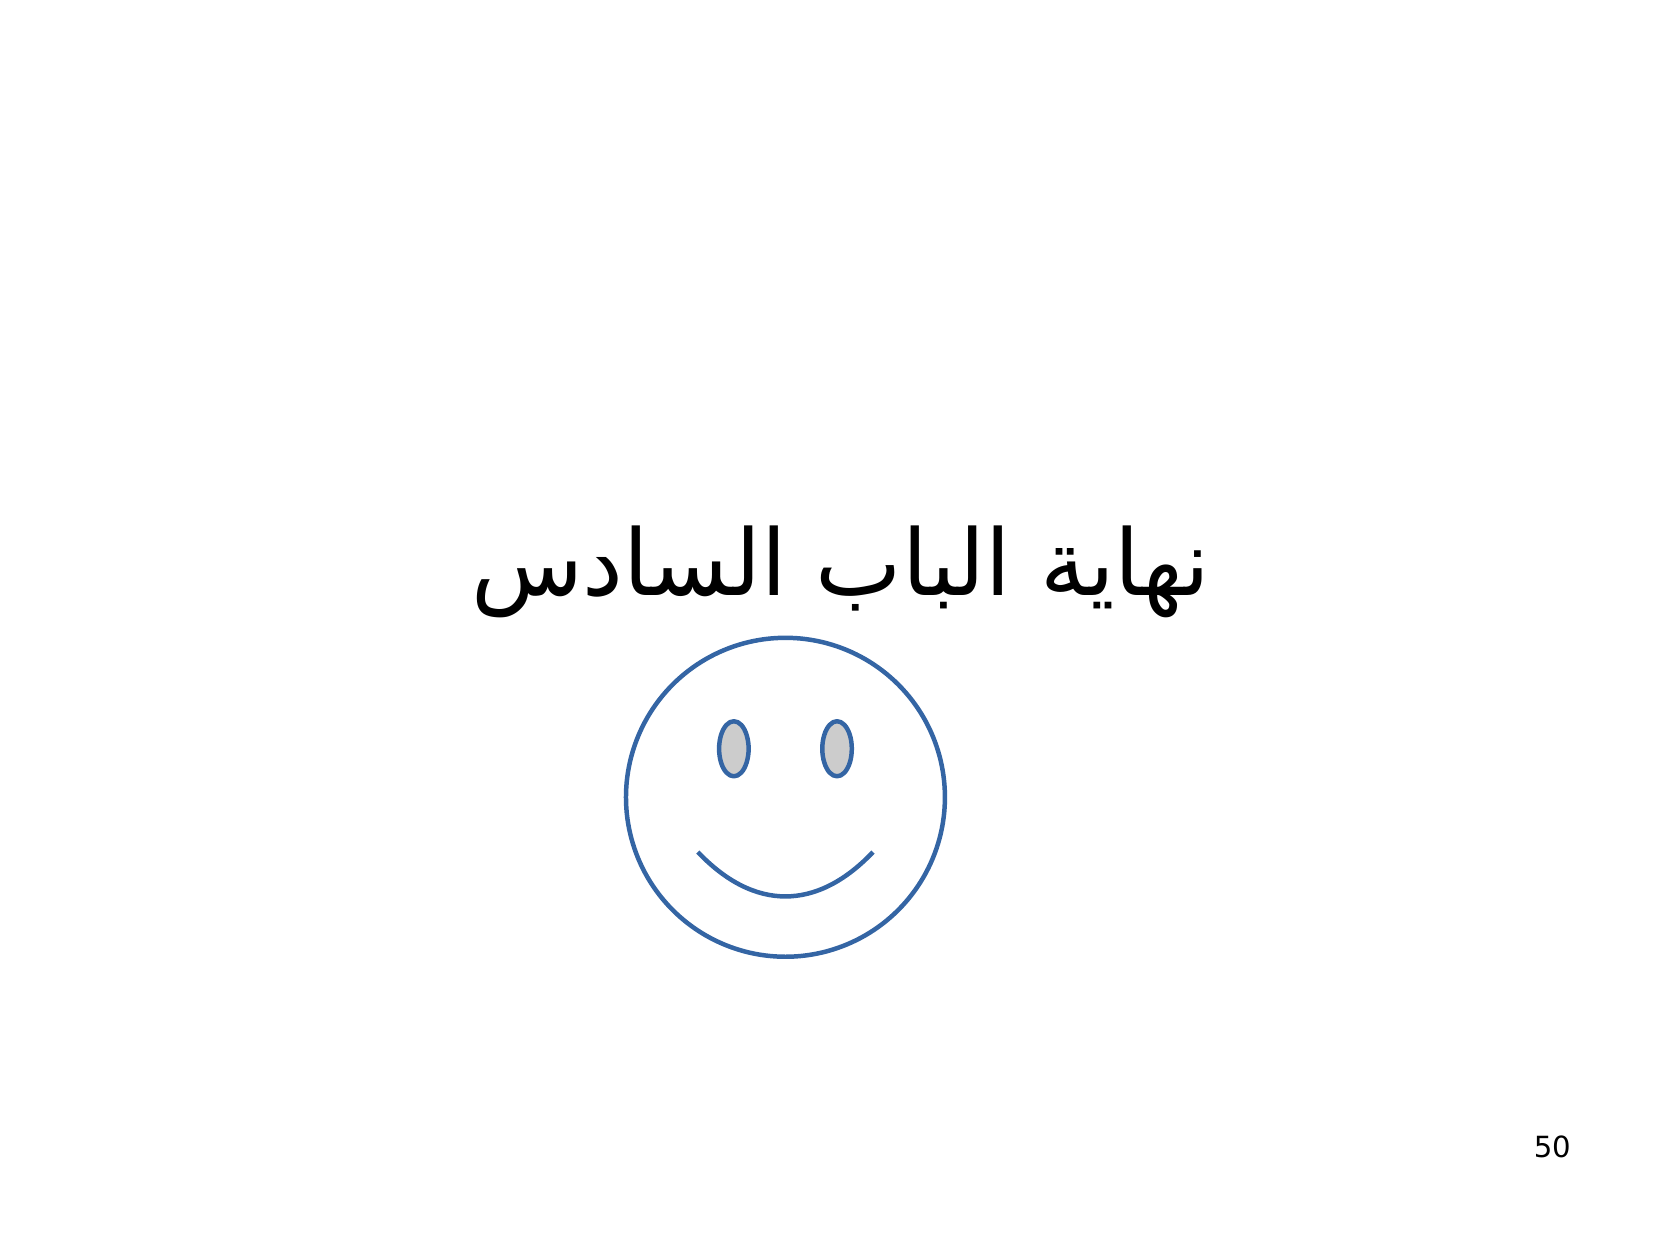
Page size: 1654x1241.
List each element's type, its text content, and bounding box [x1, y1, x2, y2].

title نهاية الباب السادس [82, 506, 1571, 728]
text_box [625, 637, 945, 957]
